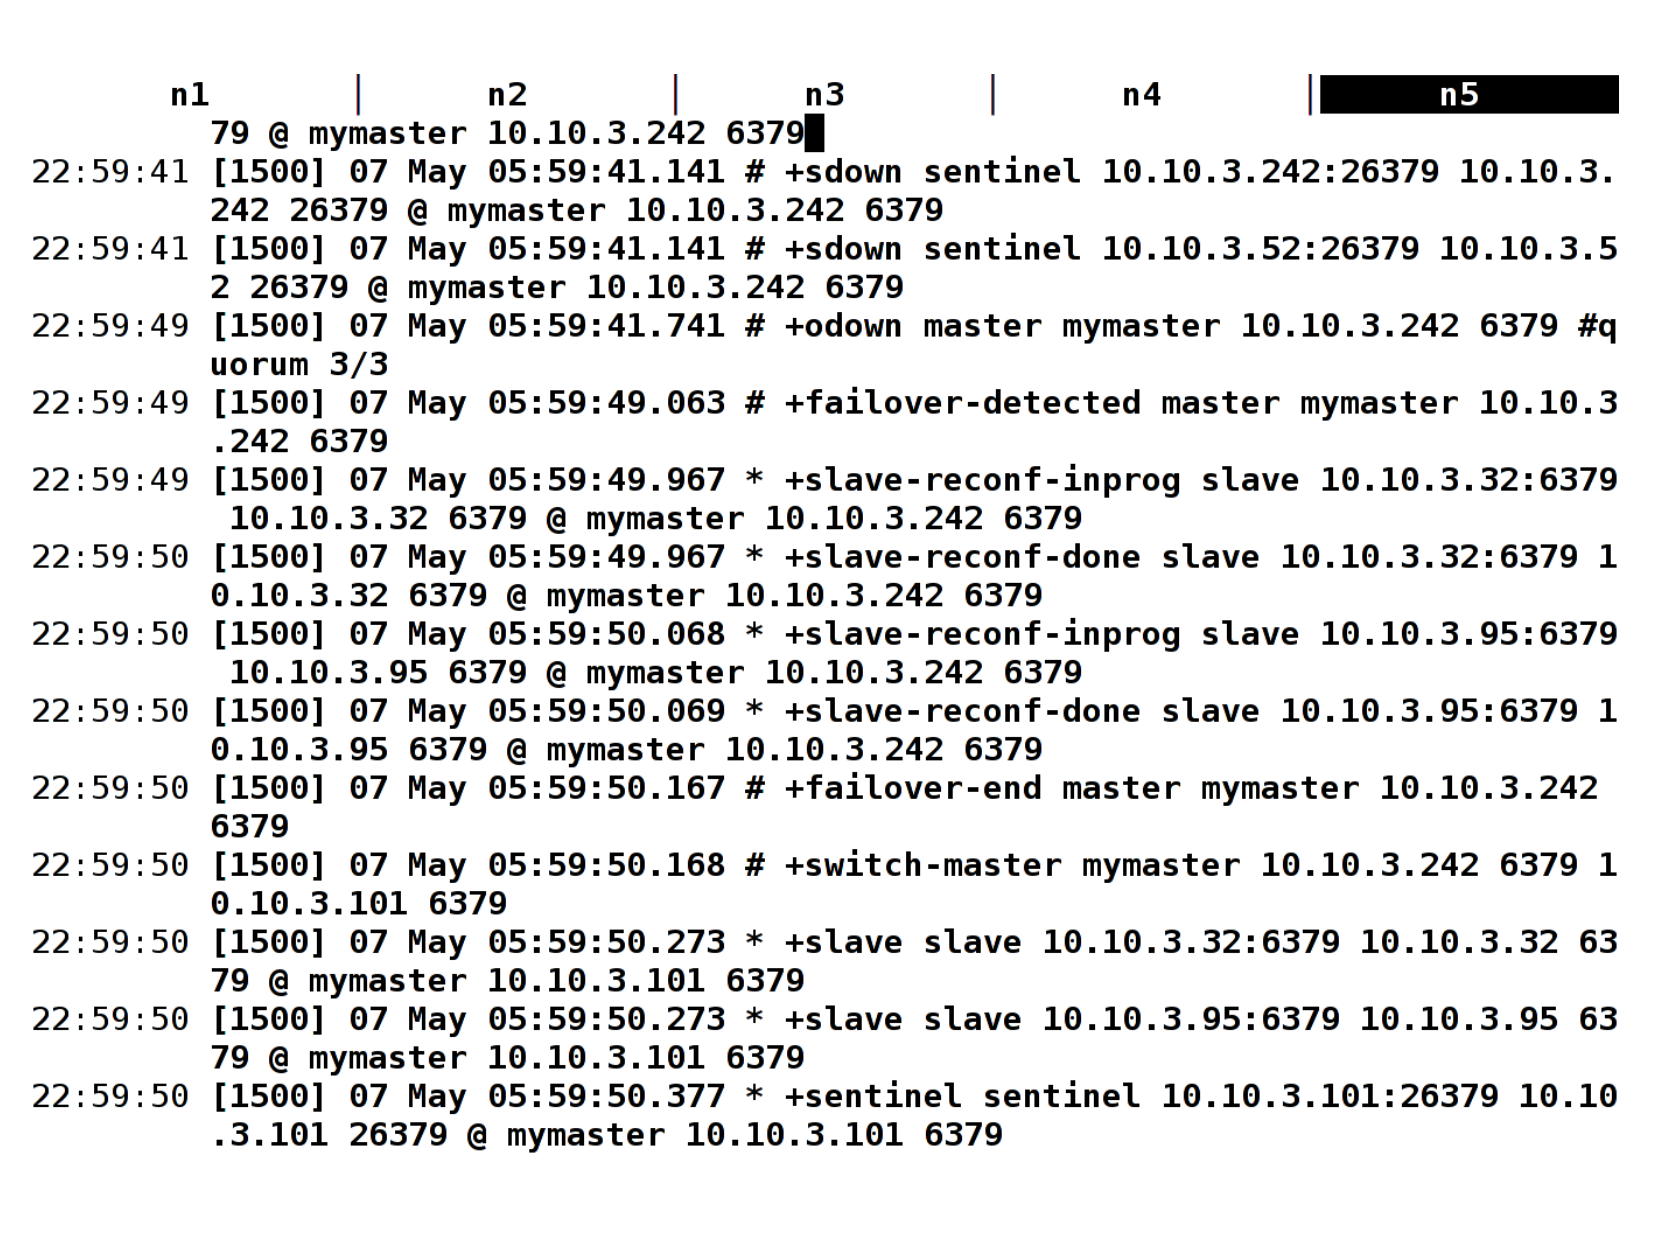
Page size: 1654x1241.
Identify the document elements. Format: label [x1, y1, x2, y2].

picture [30, 74, 1619, 1156]
